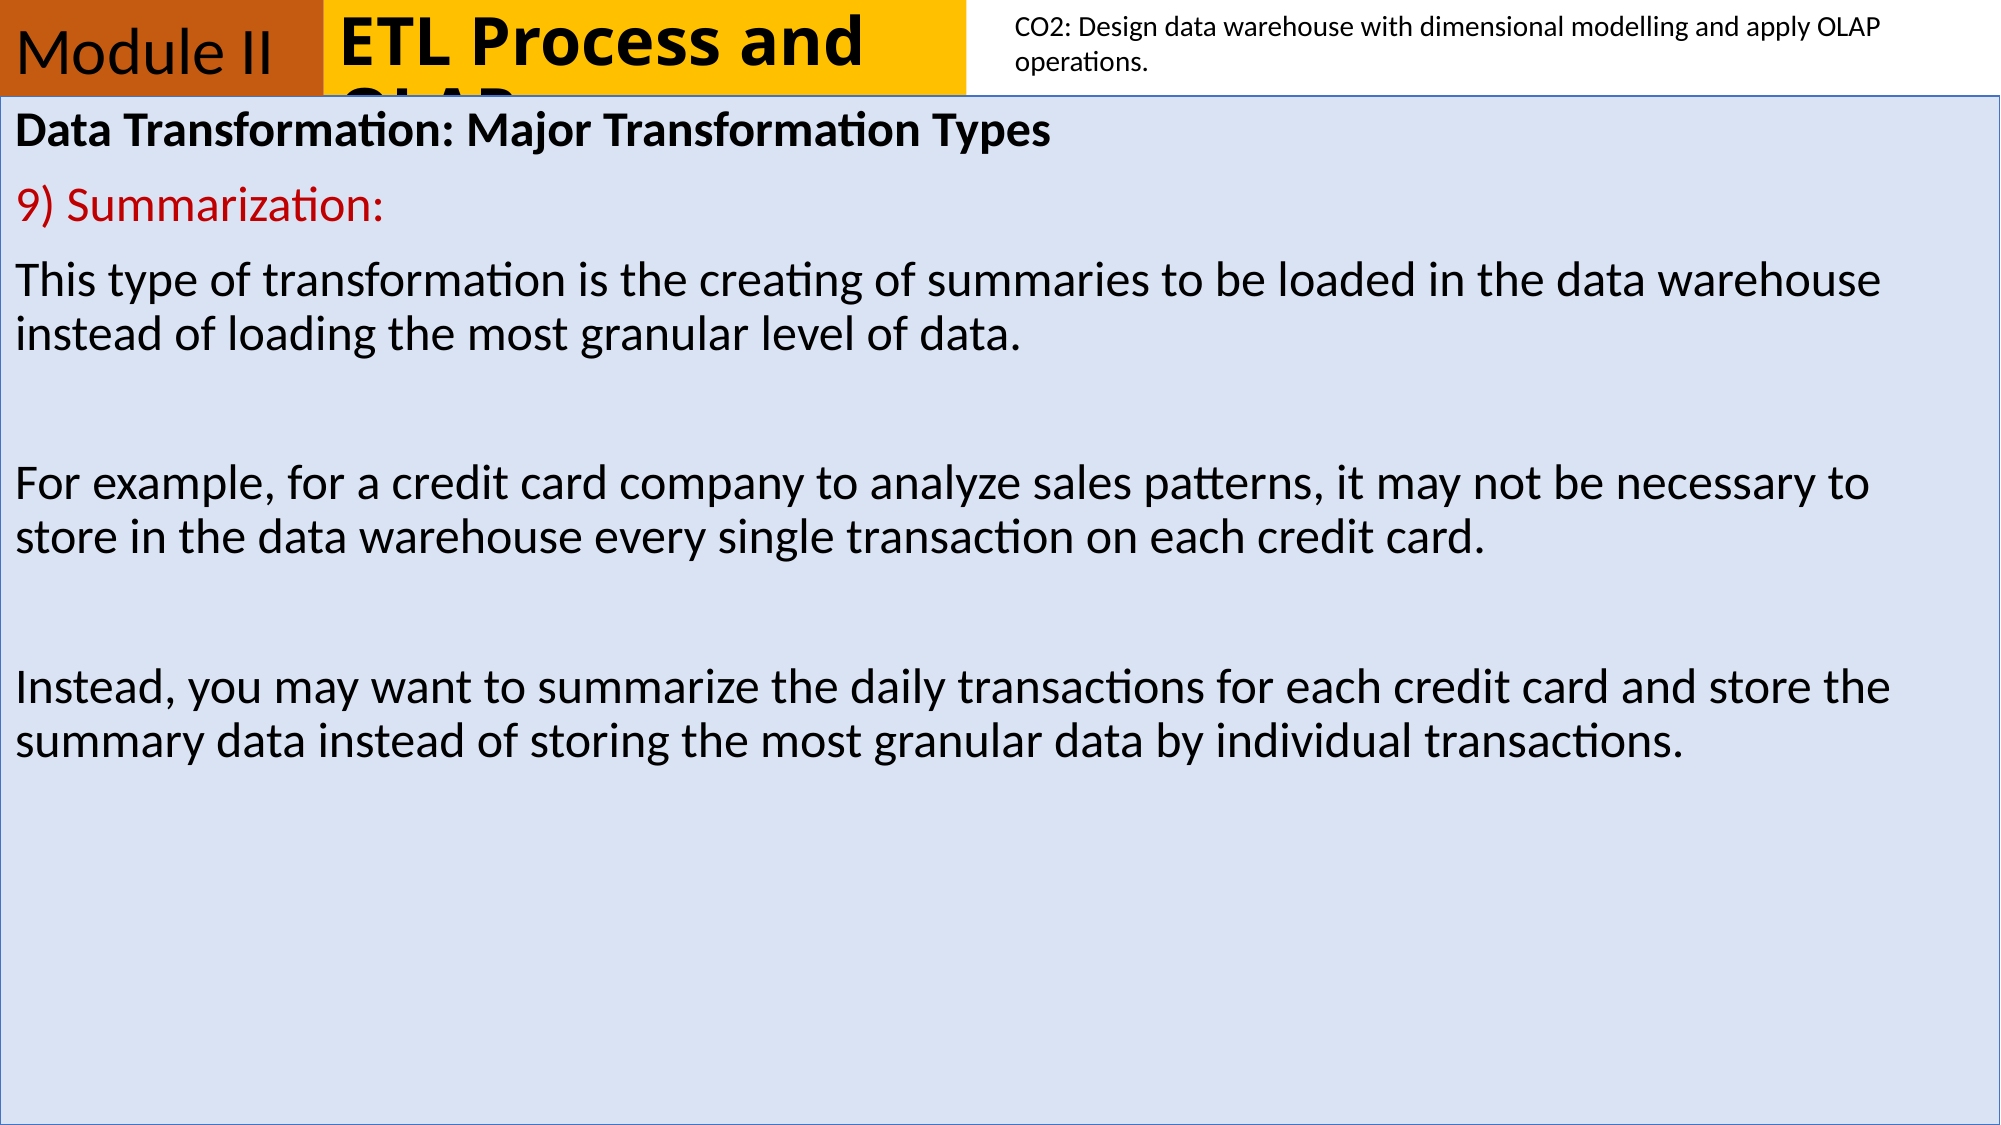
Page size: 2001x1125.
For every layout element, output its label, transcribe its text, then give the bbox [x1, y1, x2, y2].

text_box Module II [0, 0, 324, 96]
subtitle Data Transformation: Major Transformation Types 9) Summarization: This type of transformation is the creating of summaries to be loaded in the data warehouse instead of loading the most granular level of data. For example, for a credit card company to analyze sales patterns, it may not be necessary to store in the data warehouse every single transaction on each credit card. Instead, you may want to summarize the daily transactions for each credit card and store the summary data instead of storing the most granular data by individual transactions. [0, 95, 2000, 1125]
title ETL Process and OLAP: [324, 0, 967, 95]
text_box CO2: Design data warehouse with dimensional modelling and apply OLAP operations. [999, 0, 2000, 122]
